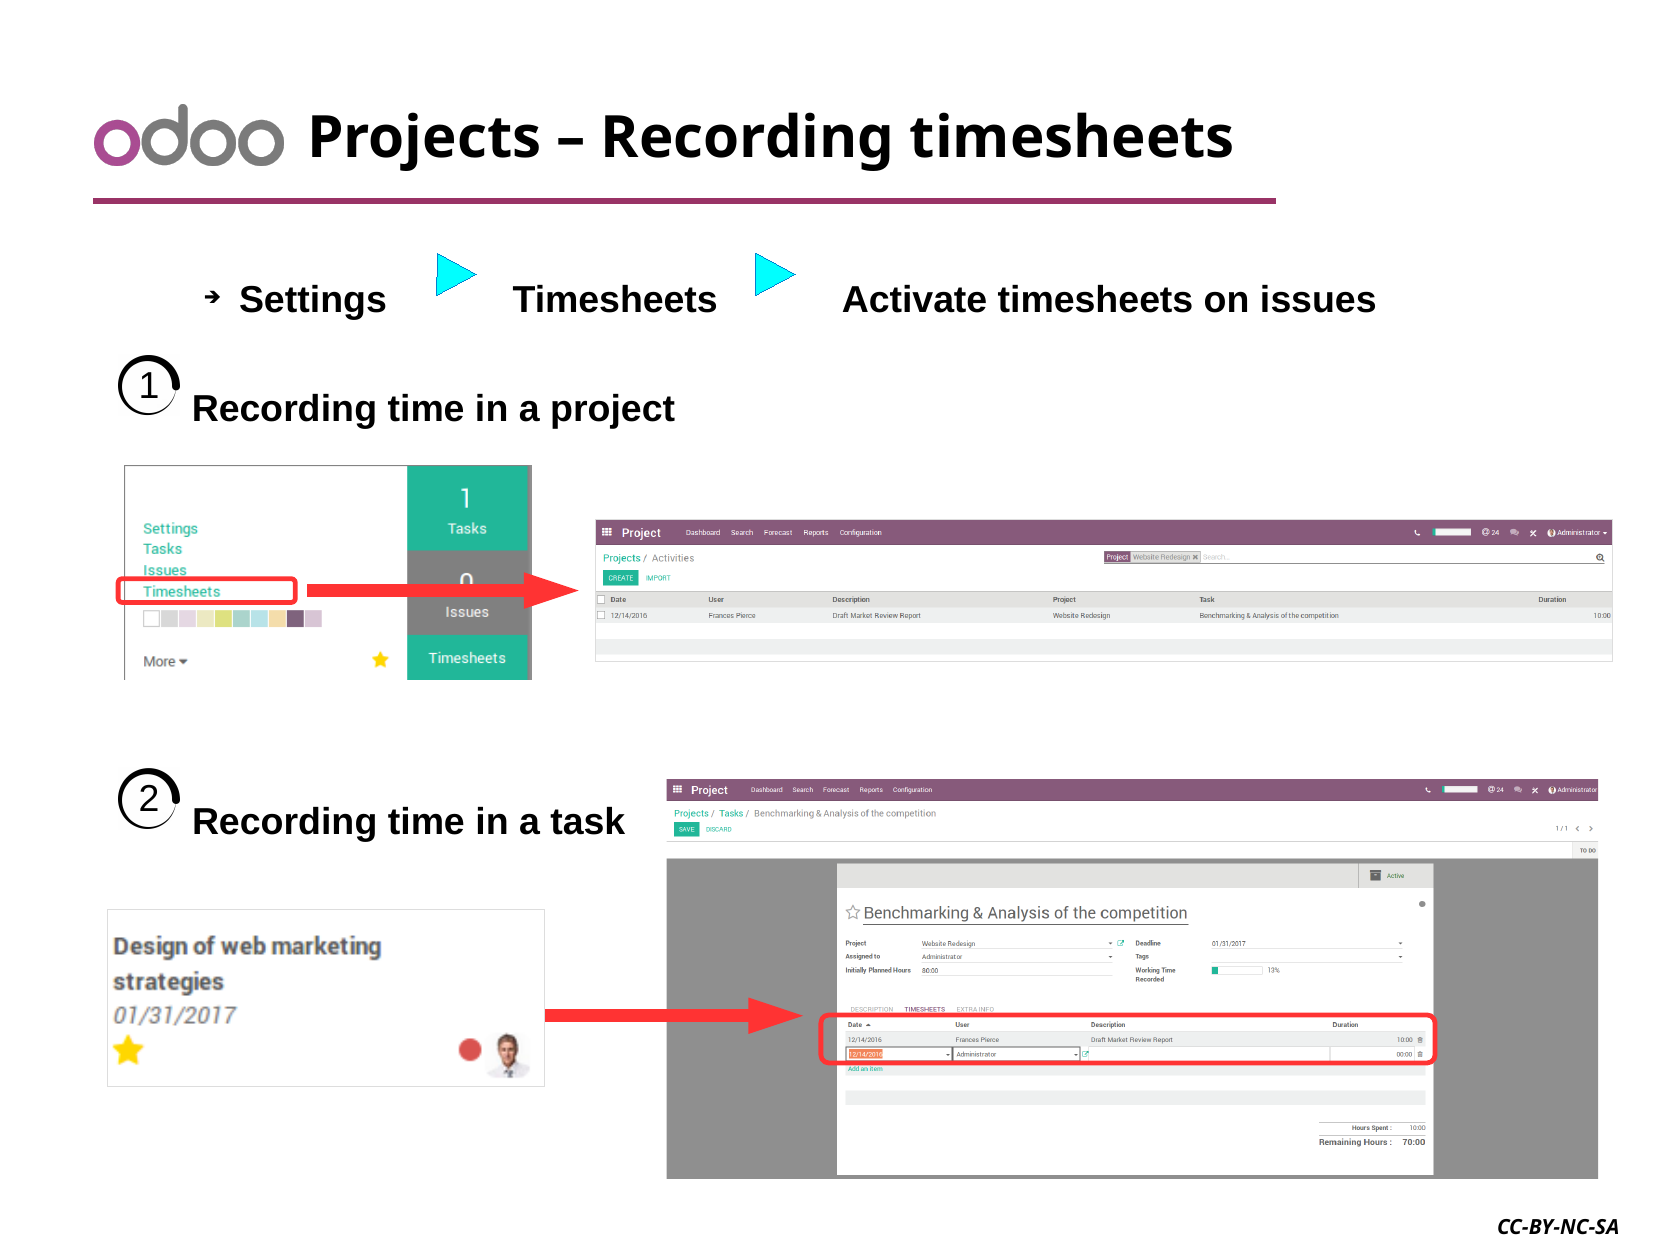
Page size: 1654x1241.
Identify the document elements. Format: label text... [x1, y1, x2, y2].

picture [595, 519, 1613, 662]
picture [118, 767, 180, 830]
picture [107, 909, 545, 1087]
picture [124, 465, 532, 680]
text_box [118, 578, 296, 603]
title Projects – Recording timesheets [307, 31, 1570, 239]
text_box Recording time in a project [180, 358, 1354, 416]
picture [118, 354, 180, 416]
text_box Settings Timesheets Activate timesheets on issues [189, 250, 1401, 308]
picture [666, 779, 1599, 1185]
text_box CC-BY-NC-SA [1482, 1204, 1654, 1241]
picture [94, 104, 284, 166]
text_box [436, 253, 477, 296]
text_box [755, 253, 796, 296]
text_box [820, 1014, 1436, 1063]
text_box Recording time in a task [180, 772, 1354, 830]
